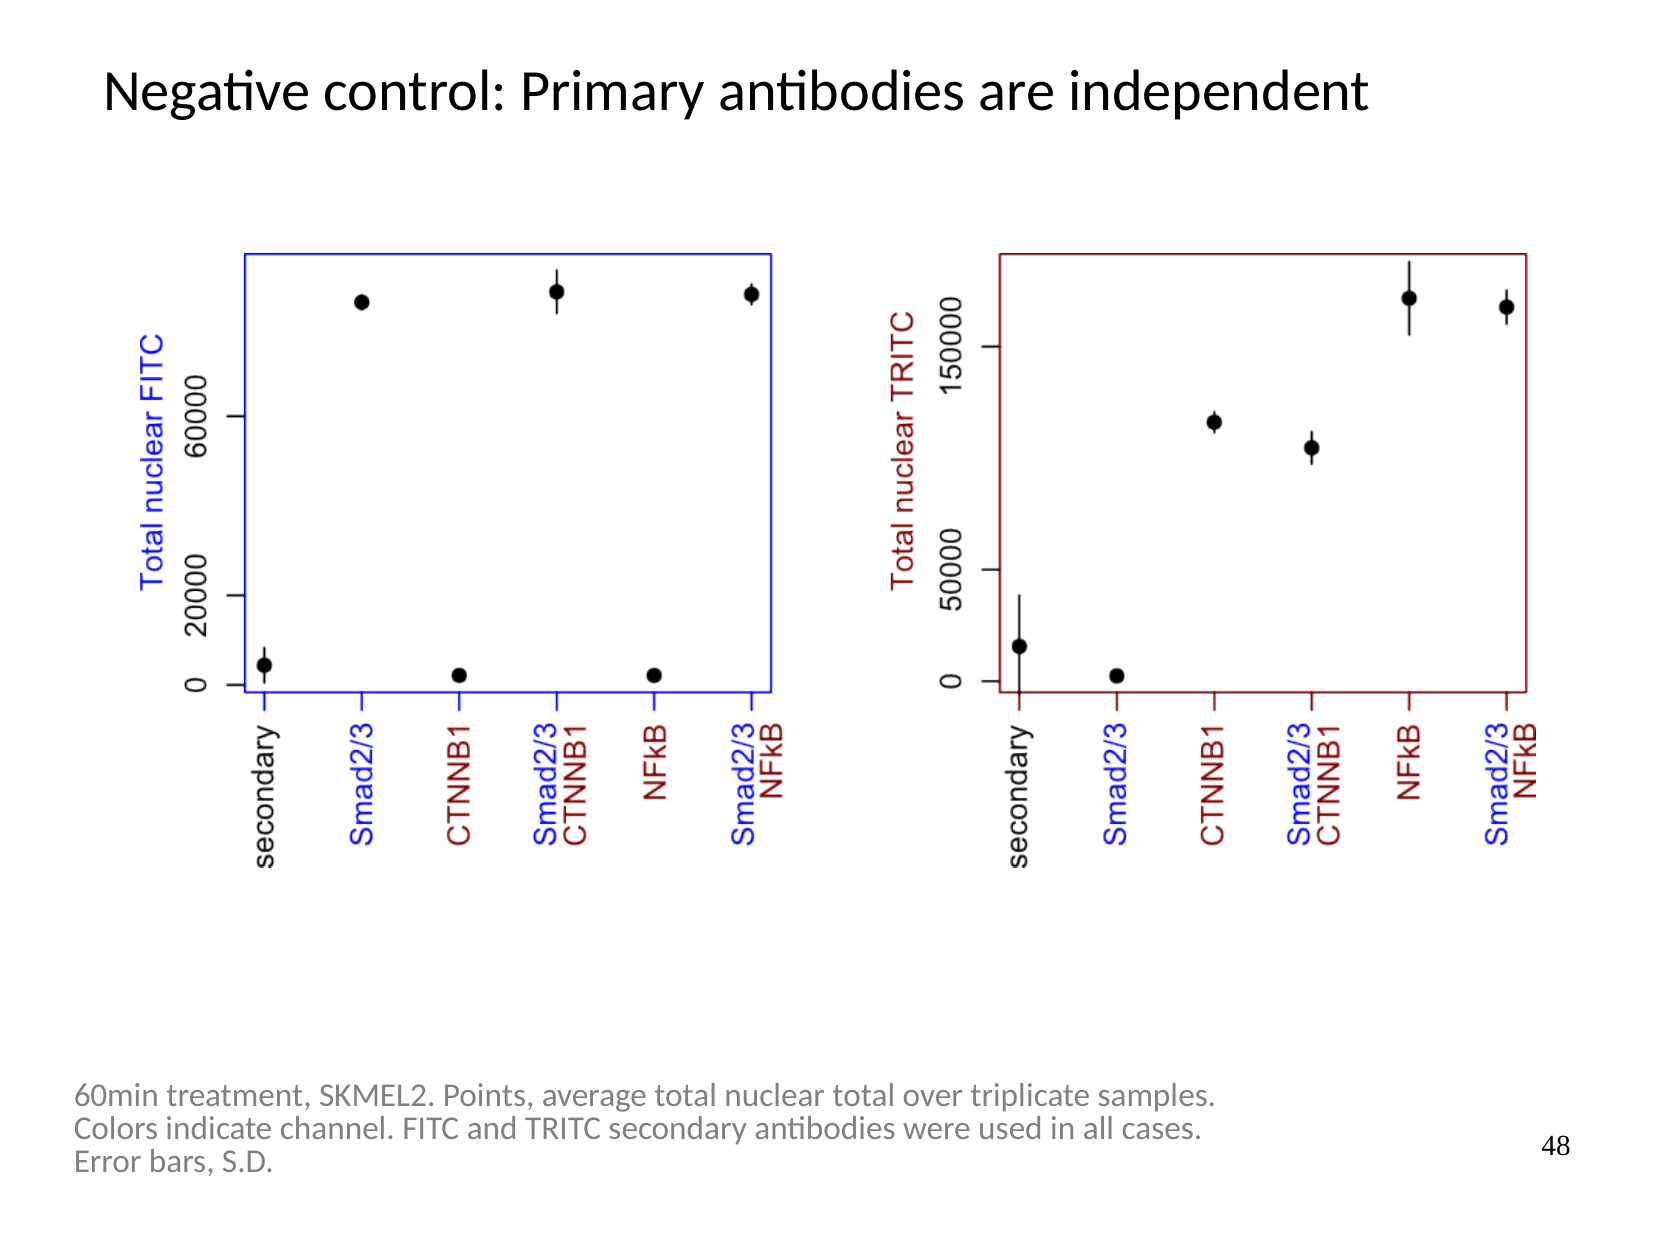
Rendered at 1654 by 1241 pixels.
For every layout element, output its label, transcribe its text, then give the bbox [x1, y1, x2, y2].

text_box Negative control: Primary antibodies are independent [88, 59, 1654, 178]
text_box 60min treatment, SKMEL2. Points, average total nuclear total over triplicate samples. Colors indicate channel. FITC and TRITC secondary antibodies were used in all cases. Error bars, S.D. [59, 1073, 1388, 1211]
picture [140, 253, 1536, 868]
